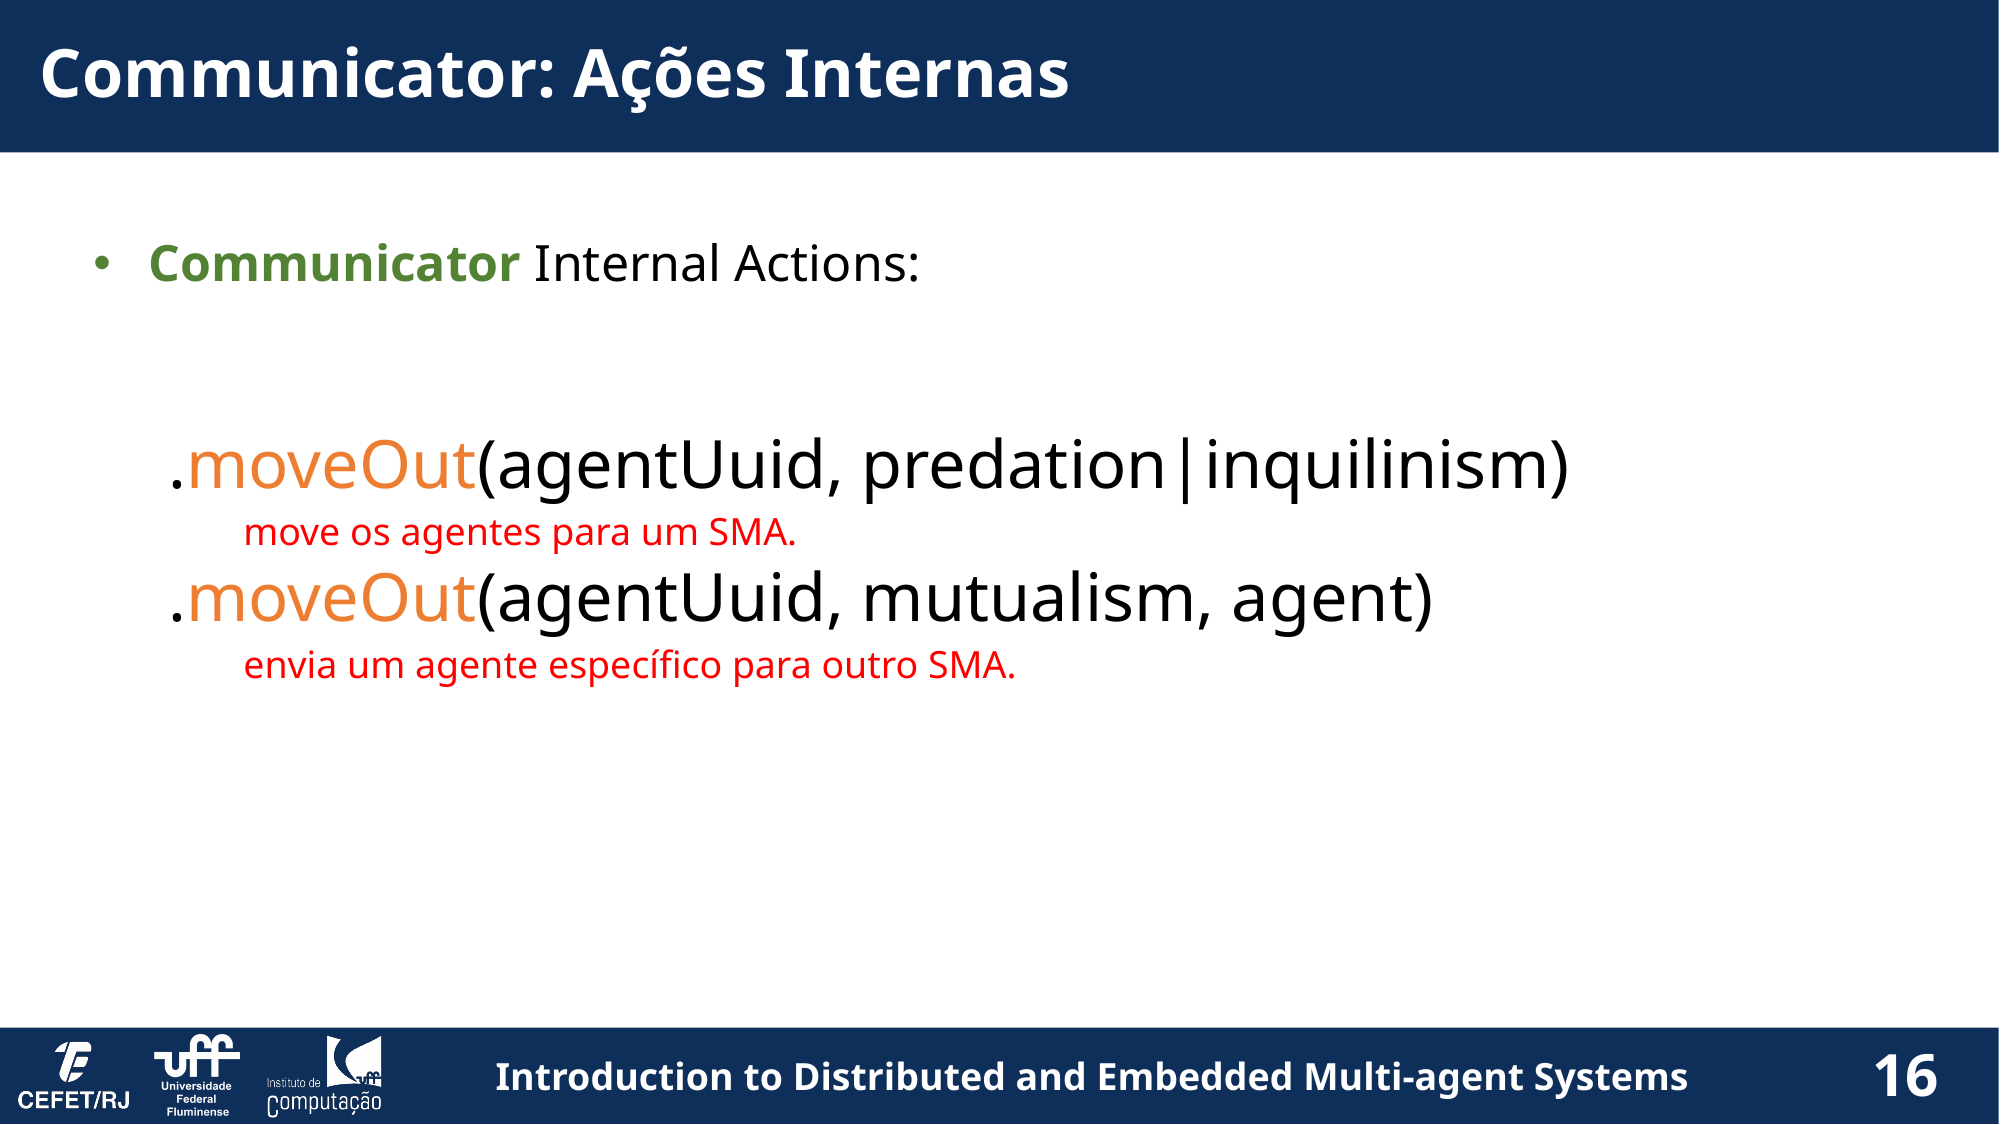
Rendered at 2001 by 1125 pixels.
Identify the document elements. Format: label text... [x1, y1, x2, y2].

picture [265, 1033, 383, 1118]
text_box Communicator Internal Actions: .moveOut(agentUuid, predation|inquilinism) move os agentes para um SMA. .moveOut(agentUuid, mutualism, agent) envia um agente específico para outro SMA. [78, 231, 1832, 1005]
picture [18, 1021, 129, 1125]
picture [153, 1033, 241, 1121]
text_box Communicator: Ações Internas [25, 23, 1999, 119]
